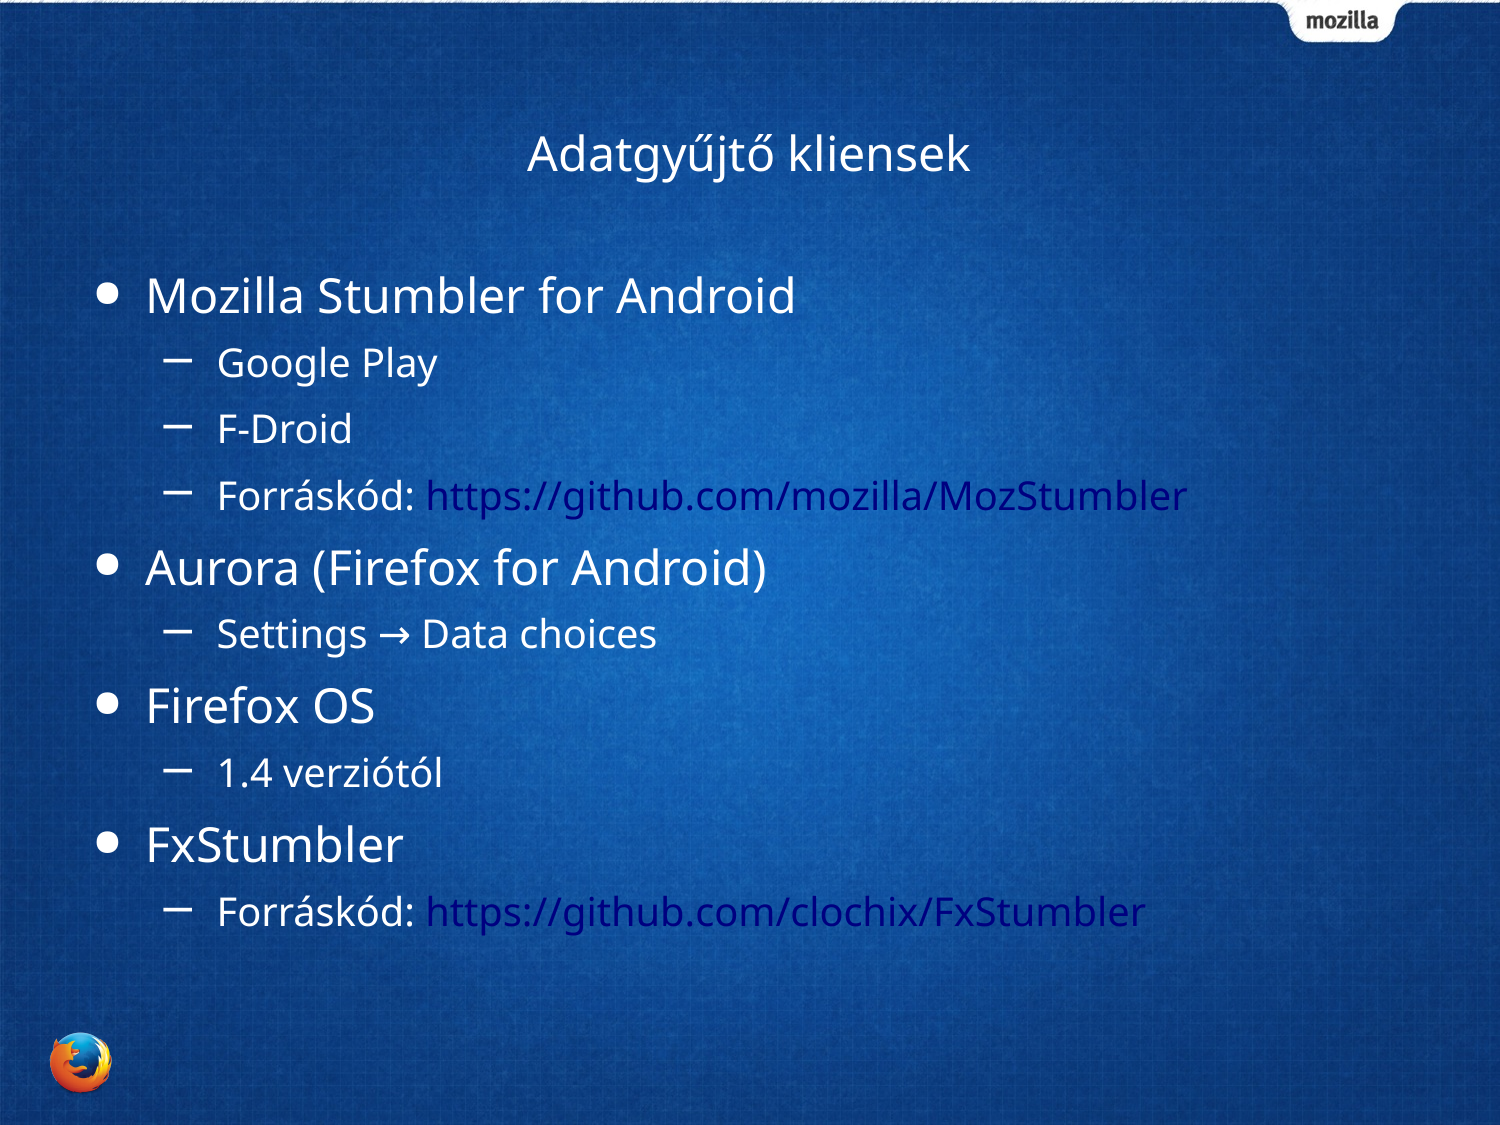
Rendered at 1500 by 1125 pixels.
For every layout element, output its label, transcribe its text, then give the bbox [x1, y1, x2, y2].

list Mozilla Stumbler for Android Google Play F-Droid Forráskód: https://github.com/mozilla/MozStumbler Aurora (Firefox for Android) Settings → Data choices Firefox OS 1.4 verziótól FxStumbler Forráskód: https://github.com/clochix/FxStumbler [75, 262, 1425, 1005]
picture [0, 0, 1500, 1125]
title Adatgyűjtő kliensek [75, 45, 1425, 233]
